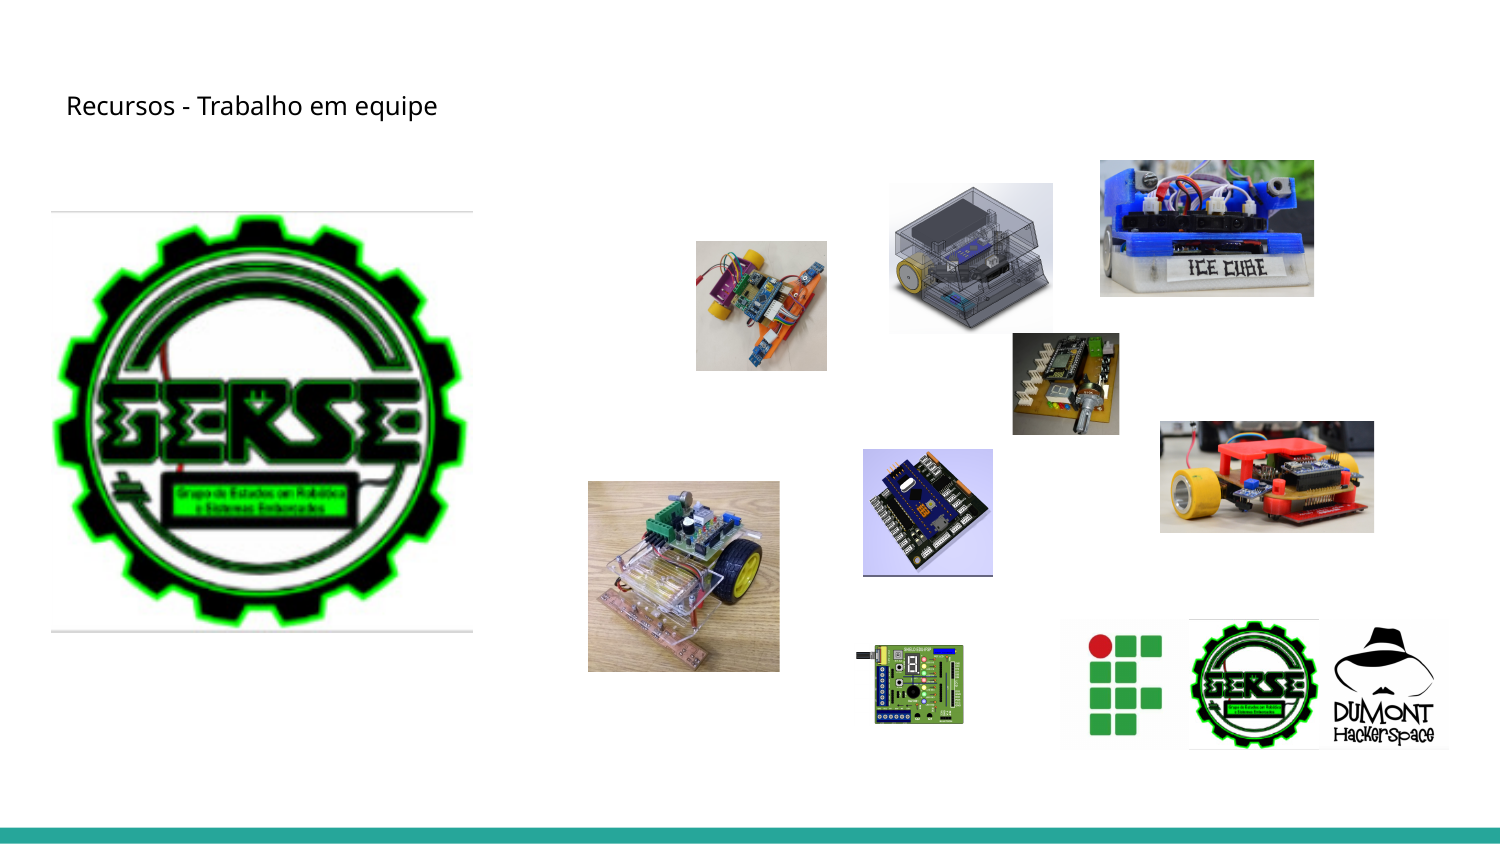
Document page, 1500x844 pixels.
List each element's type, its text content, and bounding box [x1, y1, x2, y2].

picture [588, 481, 780, 672]
picture [854, 643, 965, 726]
picture [1060, 619, 1449, 750]
picture [1100, 160, 1315, 297]
picture [889, 183, 1120, 435]
picture [51, 211, 473, 633]
picture [1160, 421, 1375, 533]
picture [696, 241, 827, 372]
picture [863, 449, 993, 577]
title Recursos - Trabalho em equipe [51, 72, 1449, 174]
